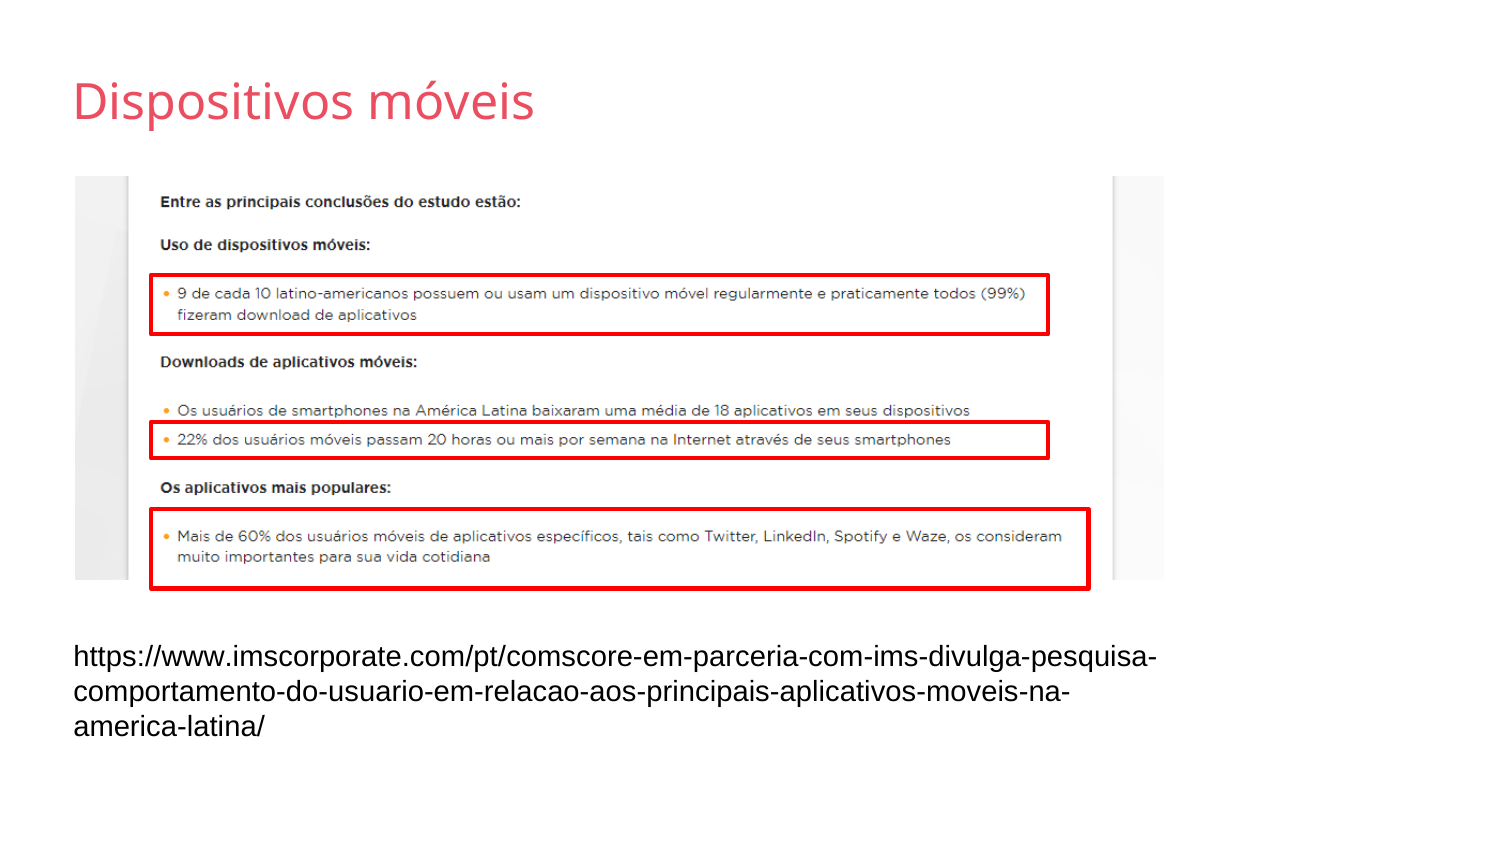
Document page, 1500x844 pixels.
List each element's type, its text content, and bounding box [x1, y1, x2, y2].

picture [75, 177, 1164, 580]
picture [153, 511, 1086, 580]
text_box Dispositivos móveis [57, 45, 1274, 126]
text_box https://www.imscorporate.com/pt/comscore-em-parceria-com-ims-divulga-pesquisa-comportamento-do-usuario-em-relacao-aos-principais-aplicativos-moveis-na-america-latina/ [58, 630, 1181, 752]
